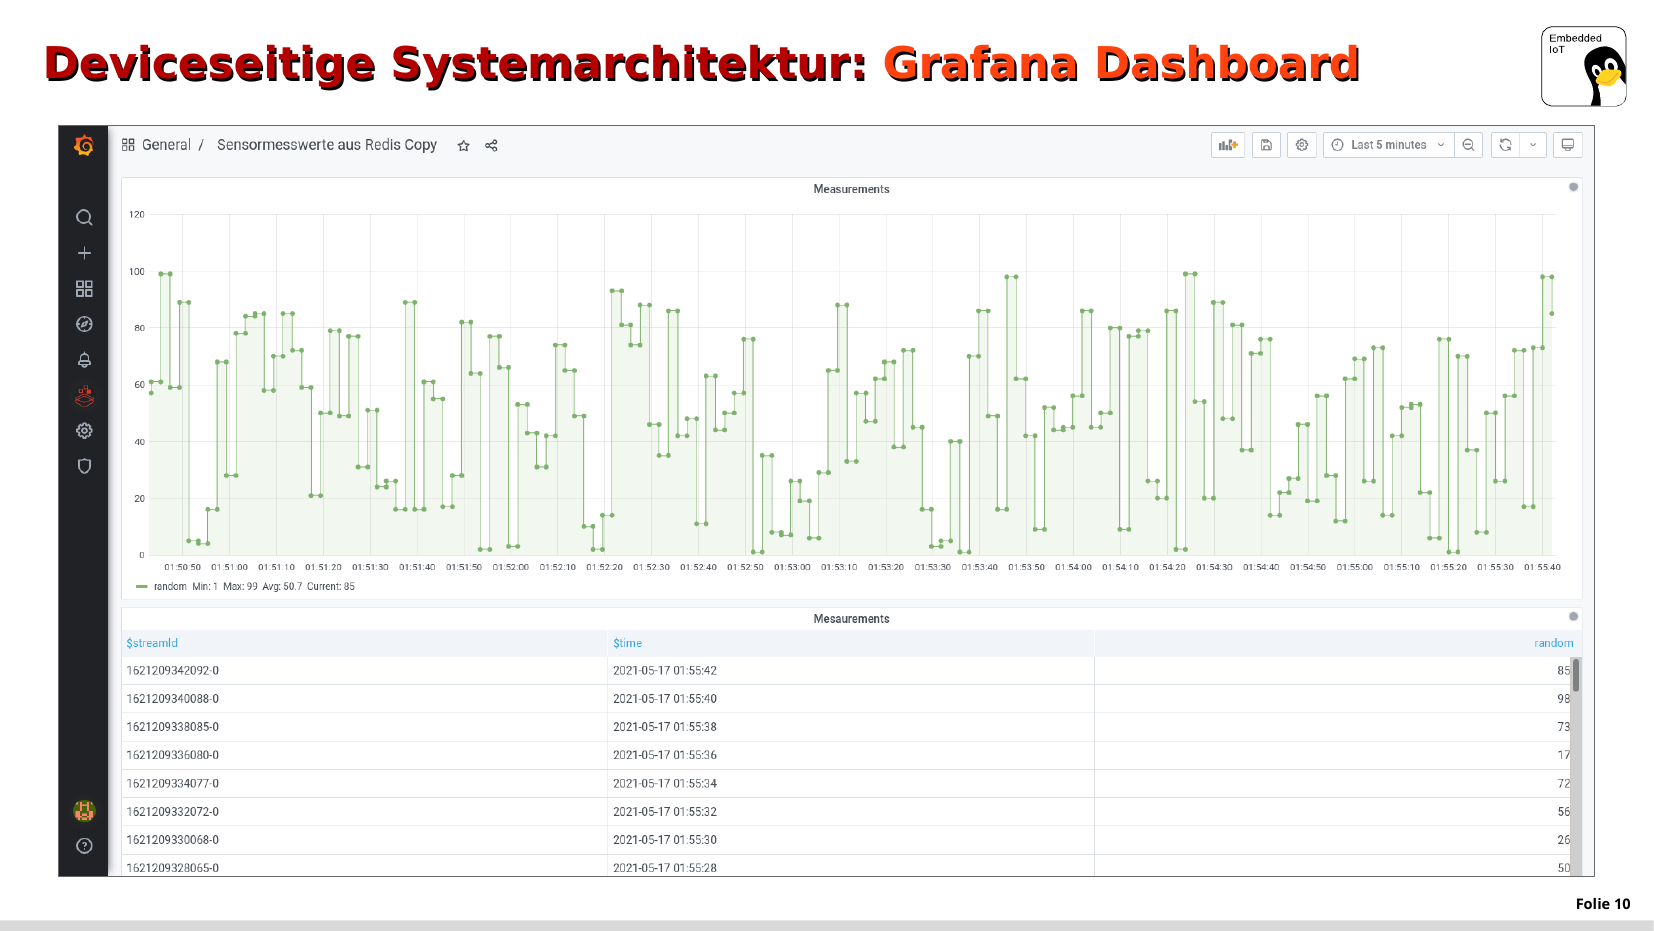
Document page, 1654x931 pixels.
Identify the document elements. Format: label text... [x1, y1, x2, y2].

picture [59, 125, 1595, 876]
title Deviceseitige Systemarchitektur: Grafana Dashboard [42, 21, 1601, 107]
